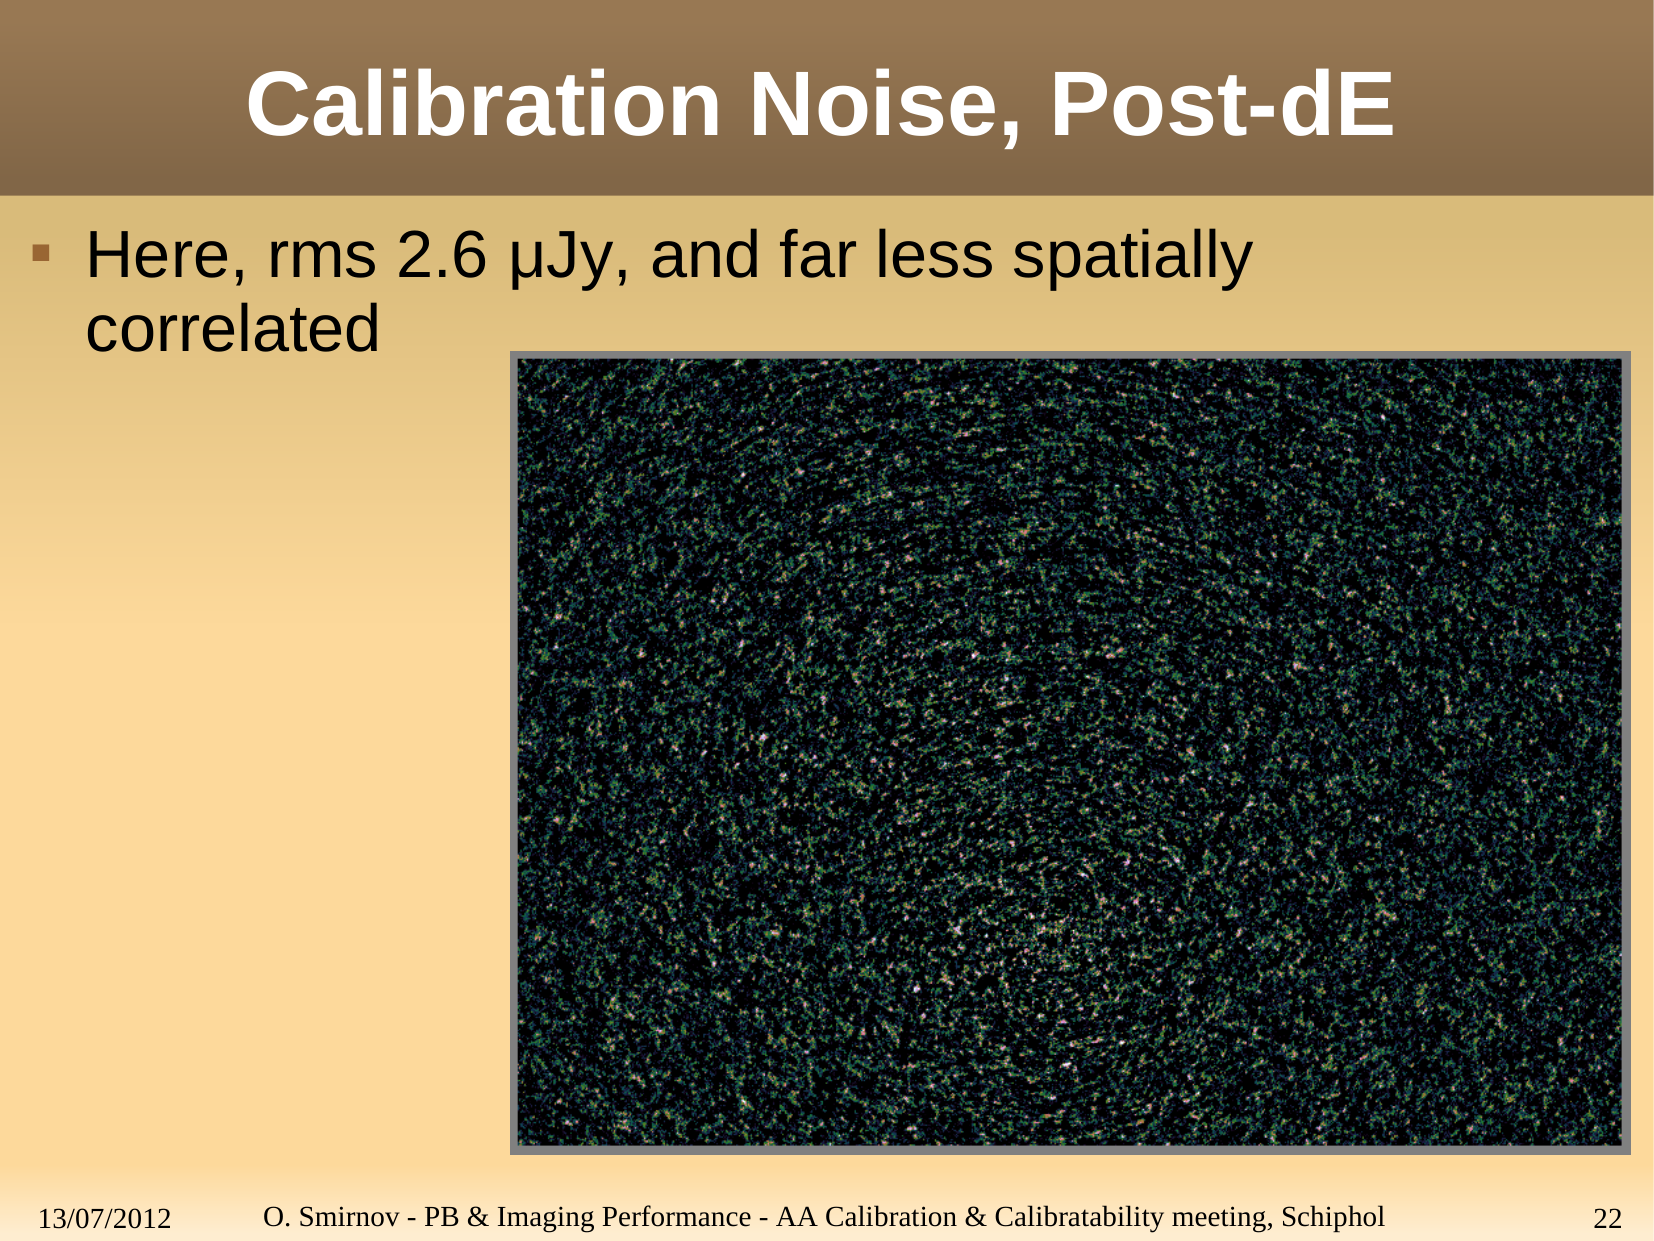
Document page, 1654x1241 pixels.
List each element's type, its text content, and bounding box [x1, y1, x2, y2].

title Calibration Noise, Post-dE [76, 0, 1565, 208]
picture [0, 0, 1654, 1241]
list Here, rms 2.6 μJy, and far less spatially correlated [15, 216, 1504, 1036]
